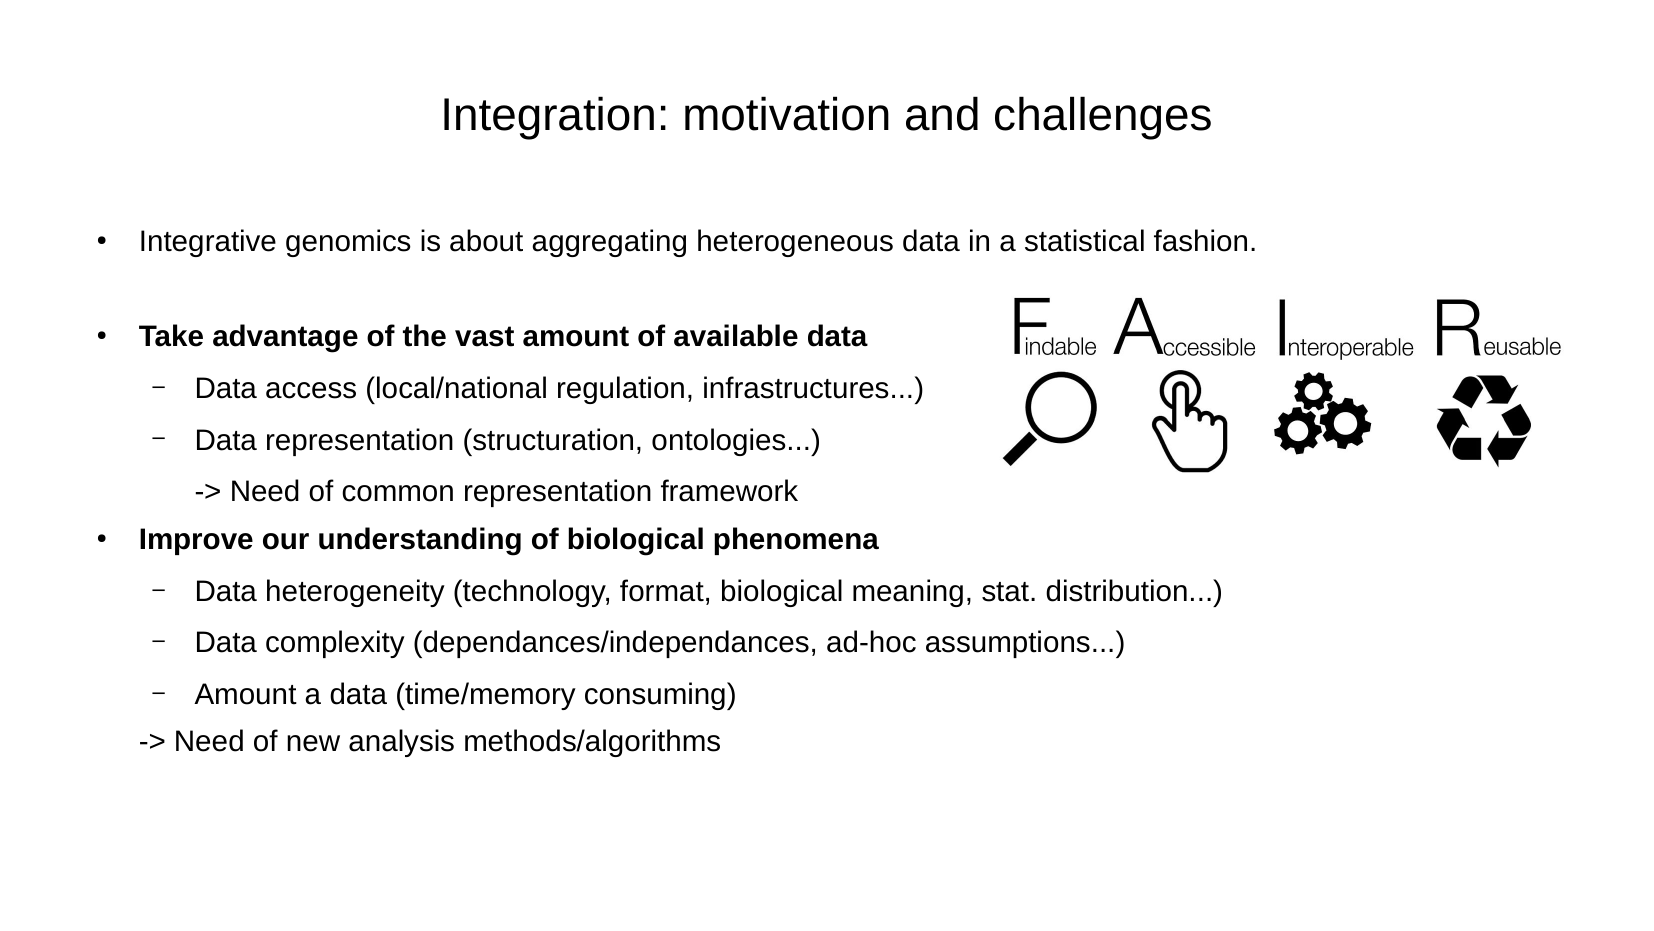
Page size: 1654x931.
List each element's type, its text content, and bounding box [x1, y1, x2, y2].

title Integration: motivation and challenges [82, 37, 1571, 193]
list Integrative genomics is about aggregating heterogeneous data in a statistical fashion. Take advantage of the vast amount of available data Data access (local/national regulation, infrastructures...) Data representation (structuration, ontologies...) -> Need of common representation framework Improve our understanding of biological phenomena Data heterogeneity (technology, format, biological meaning, stat. distribution...) Data complexity (dependances/independances, ad-hoc assumptions...) Amount a data (time/memory consuming) -> Need of new analysis methods/algorithms [82, 225, 1571, 765]
picture [975, 283, 1576, 488]
